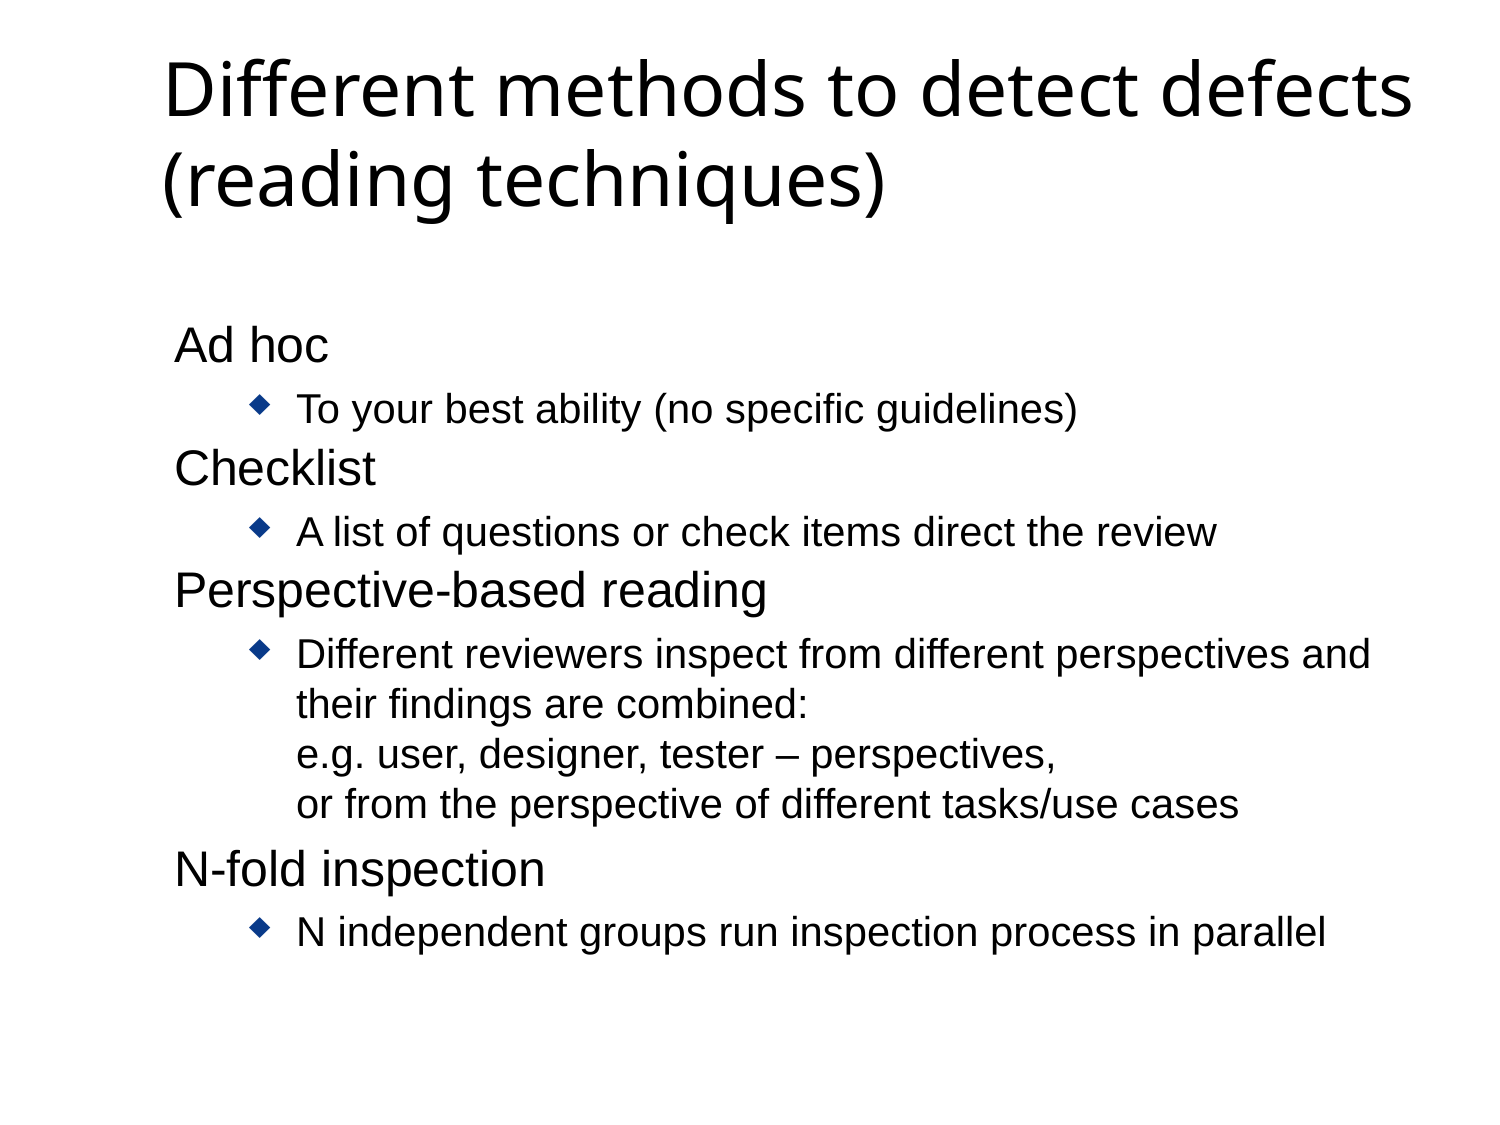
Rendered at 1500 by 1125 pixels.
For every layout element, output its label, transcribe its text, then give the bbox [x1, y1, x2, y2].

title Different methods to detect defects (reading techniques) [147, 37, 1438, 225]
list Ad hoc To your best ability (no specific guidelines) Checklist A list of questions or check items direct the review Perspective-based reading Different reviewers inspect from different perspectives and their findings are combined: e.g. user, designer, tester – perspectives, or from the perspective of different tasks/use cases N-fold inspection N independent groups run inspection process in parallel [159, 312, 1438, 1000]
